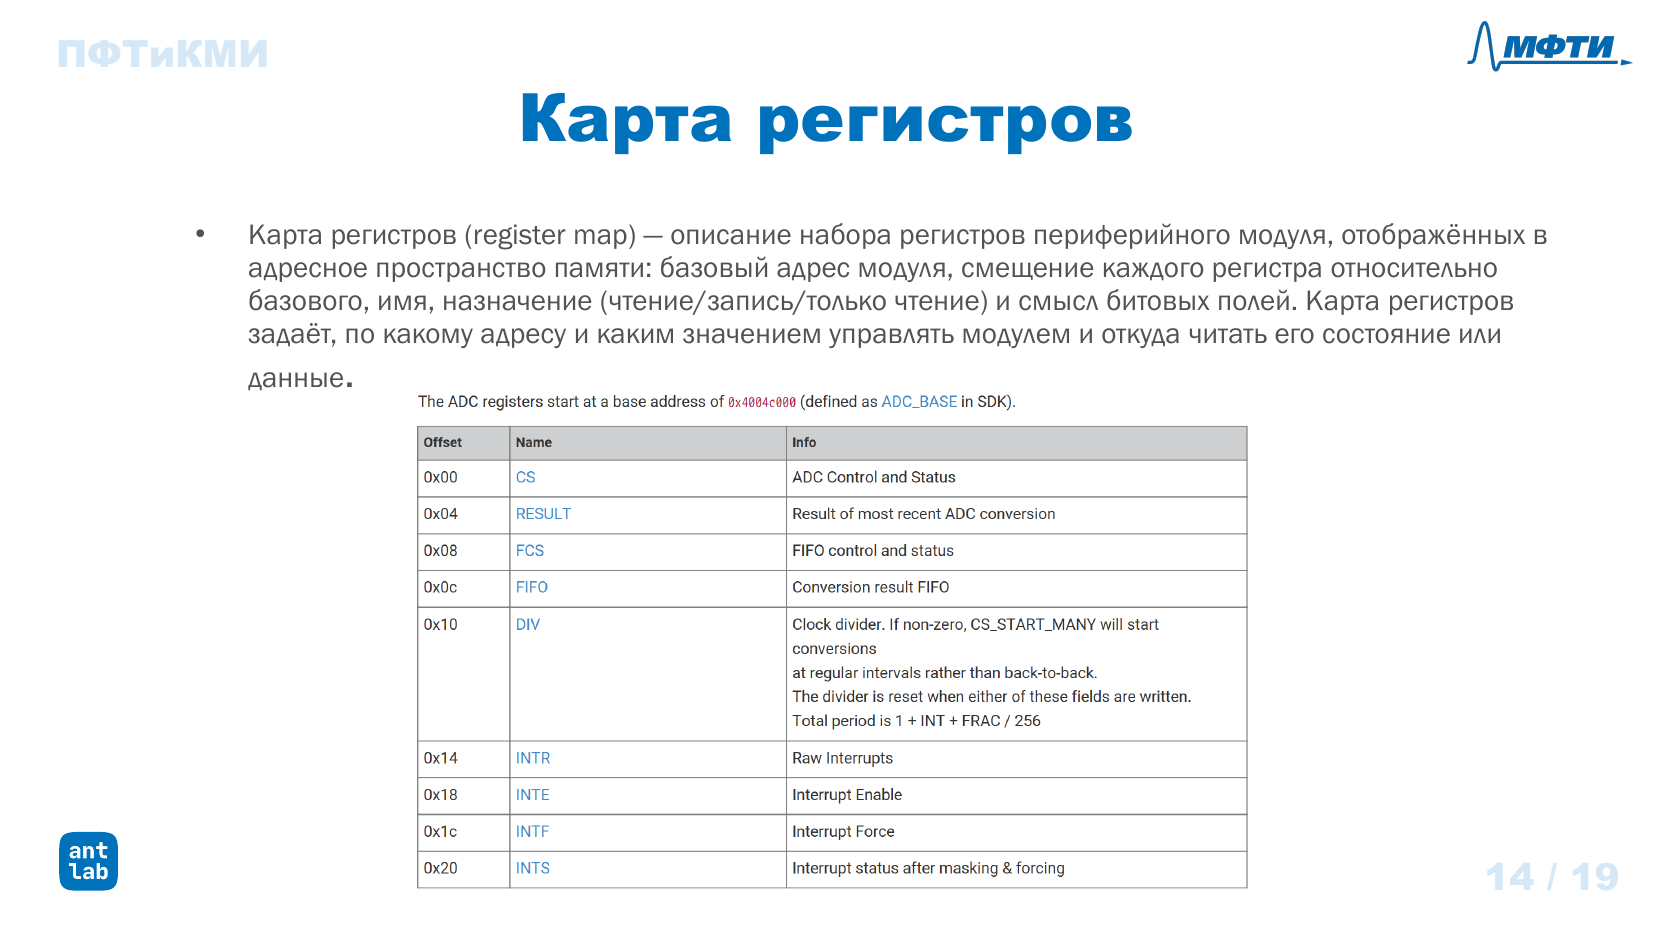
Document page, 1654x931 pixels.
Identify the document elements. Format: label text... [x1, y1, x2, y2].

picture [1446, 0, 1654, 93]
picture [413, 383, 1256, 894]
title Карта регистров [82, 20, 1571, 209]
list Карта регистров (register map) — описание набора регистров периферийного модуля, отображённых в адресное пространство памяти: базовый адрес модуля, смещение каждого регистра относительно базового, имя, назначение (чтение/запись/только чтение) и смысл битовых полей. Карта регистров задаёт, по какому адресу и каким значением управлять модулем и откуда читать его состояние или данные. [177, 217, 1571, 857]
